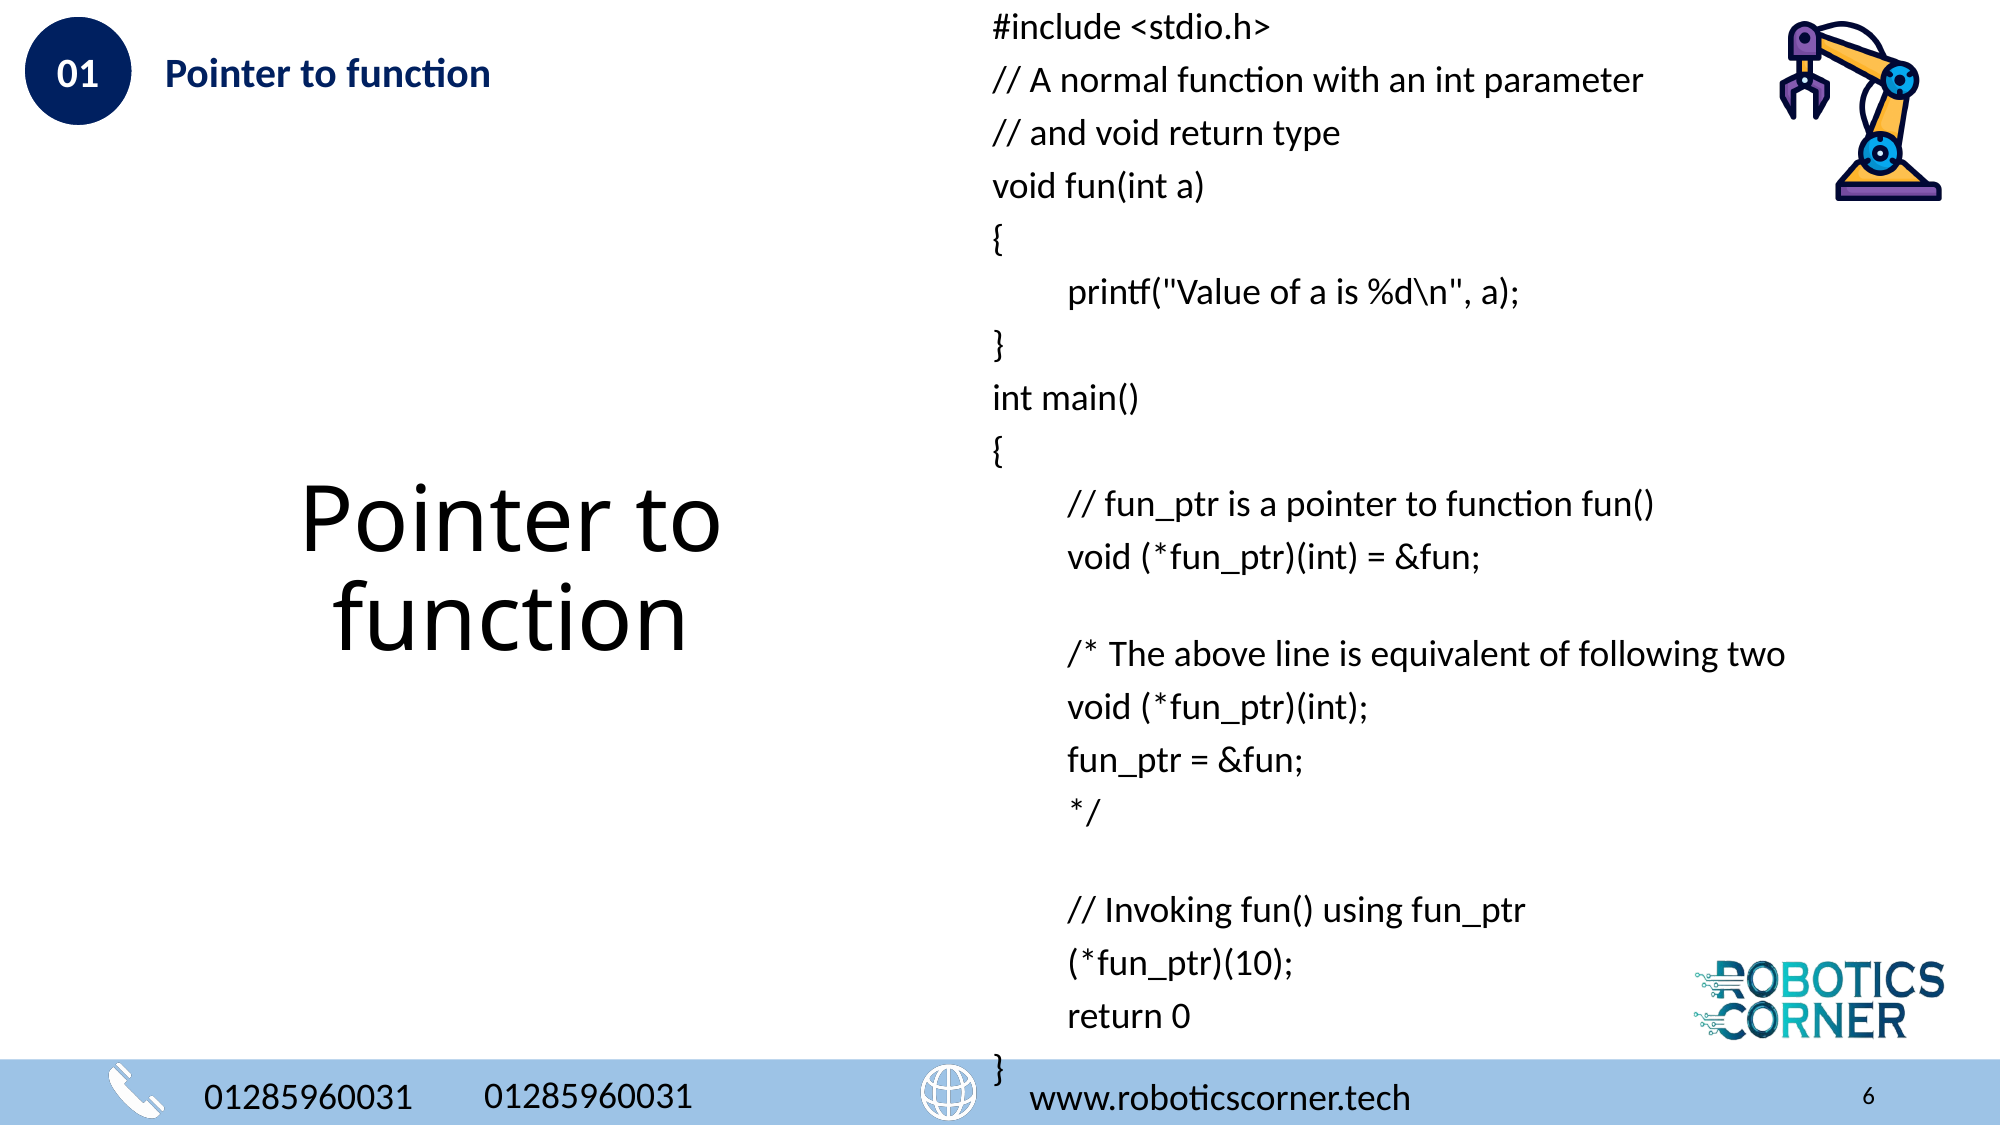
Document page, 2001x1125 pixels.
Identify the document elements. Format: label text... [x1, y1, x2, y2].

title Pointer to function [180, 307, 842, 836]
text_box #include <stdio.h> // A normal function with an int parameter // and void return type void fun(int a) { printf("Value of a is %d\n", a); } int main() { // fun_ptr is a pointer to function fun() void (*fun_ptr)(int) = &fun; /* The above line is equivalent of following two void (*fun_ptr)(int); fun_ptr = &fun; */ // Invoking fun() using fun_ptr (*fun_ptr)(10); return 0 } [977, 0, 2000, 1085]
text_box 01 [22, 14, 134, 128]
text_box Pointer to function [150, 38, 622, 103]
picture [915, 1059, 981, 1125]
picture [103, 1057, 170, 1124]
